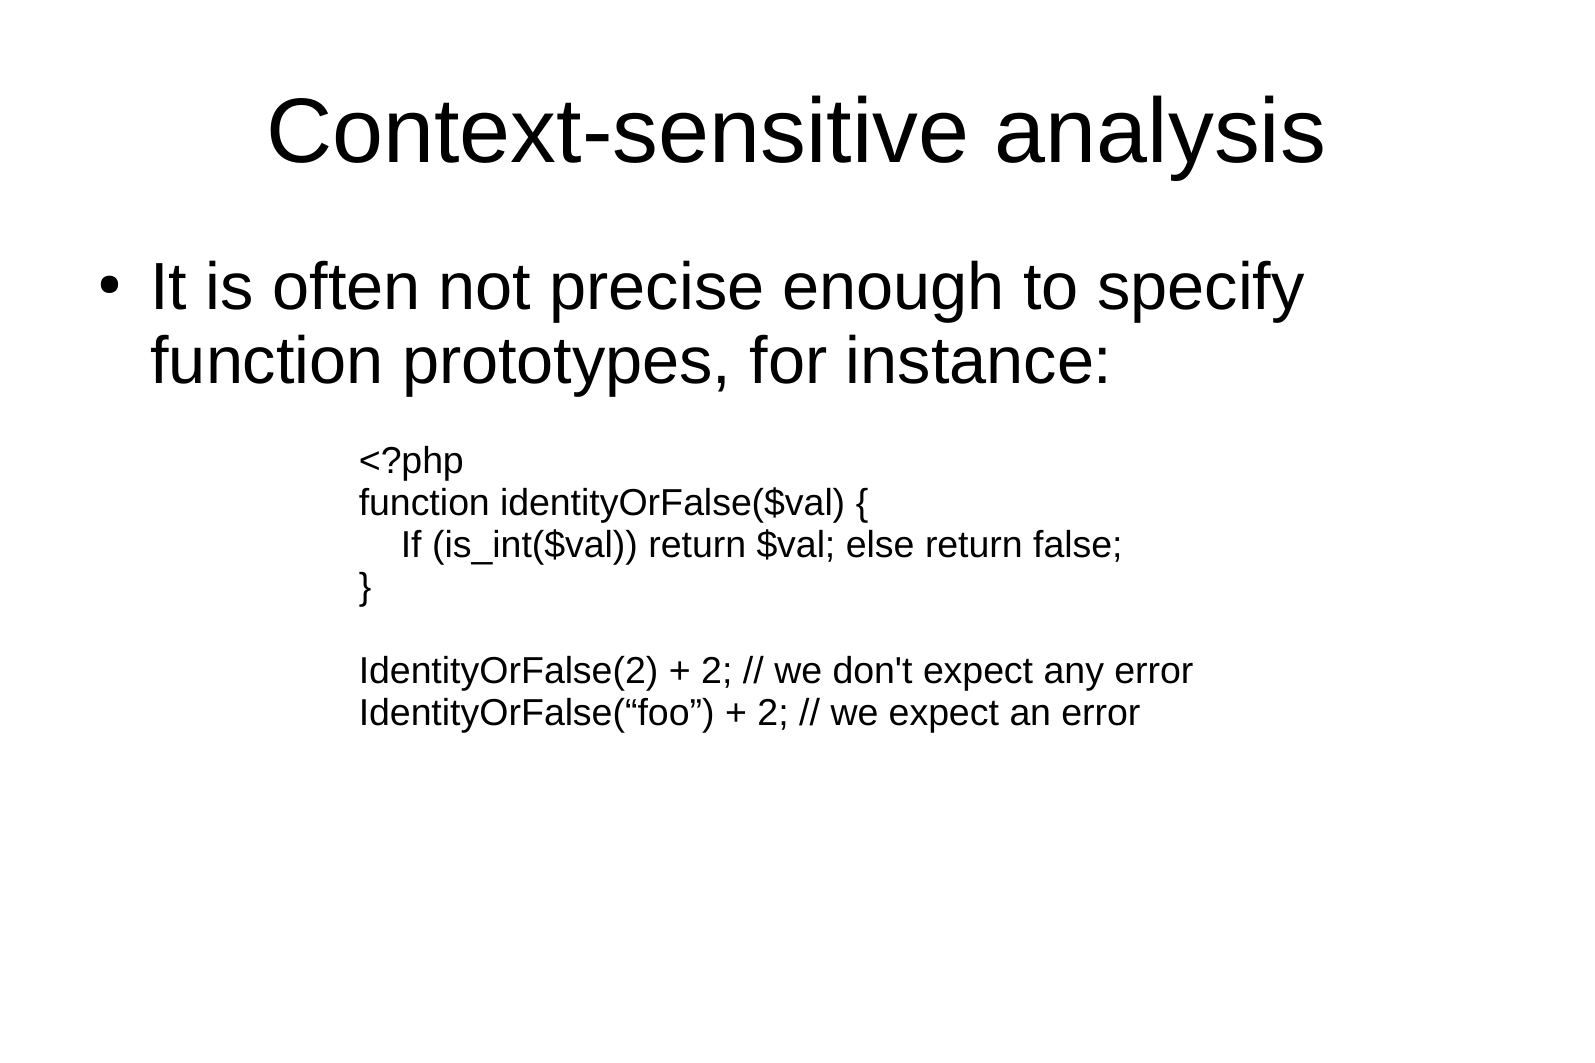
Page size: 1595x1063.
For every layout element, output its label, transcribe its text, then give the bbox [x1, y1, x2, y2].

title Context-sensitive analysis [79, 49, 1515, 213]
text_box <?php function identityOrFalse($val) { If (is_int($val)) return $val; else return false; } IdentityOrFalse(2) + 2; // we don't expect any error IdentityOrFalse(“foo”) + 2; // we expect an error [343, 432, 1234, 762]
list It is often not precise enough to specify function prototypes, for instance: [79, 248, 1515, 936]
